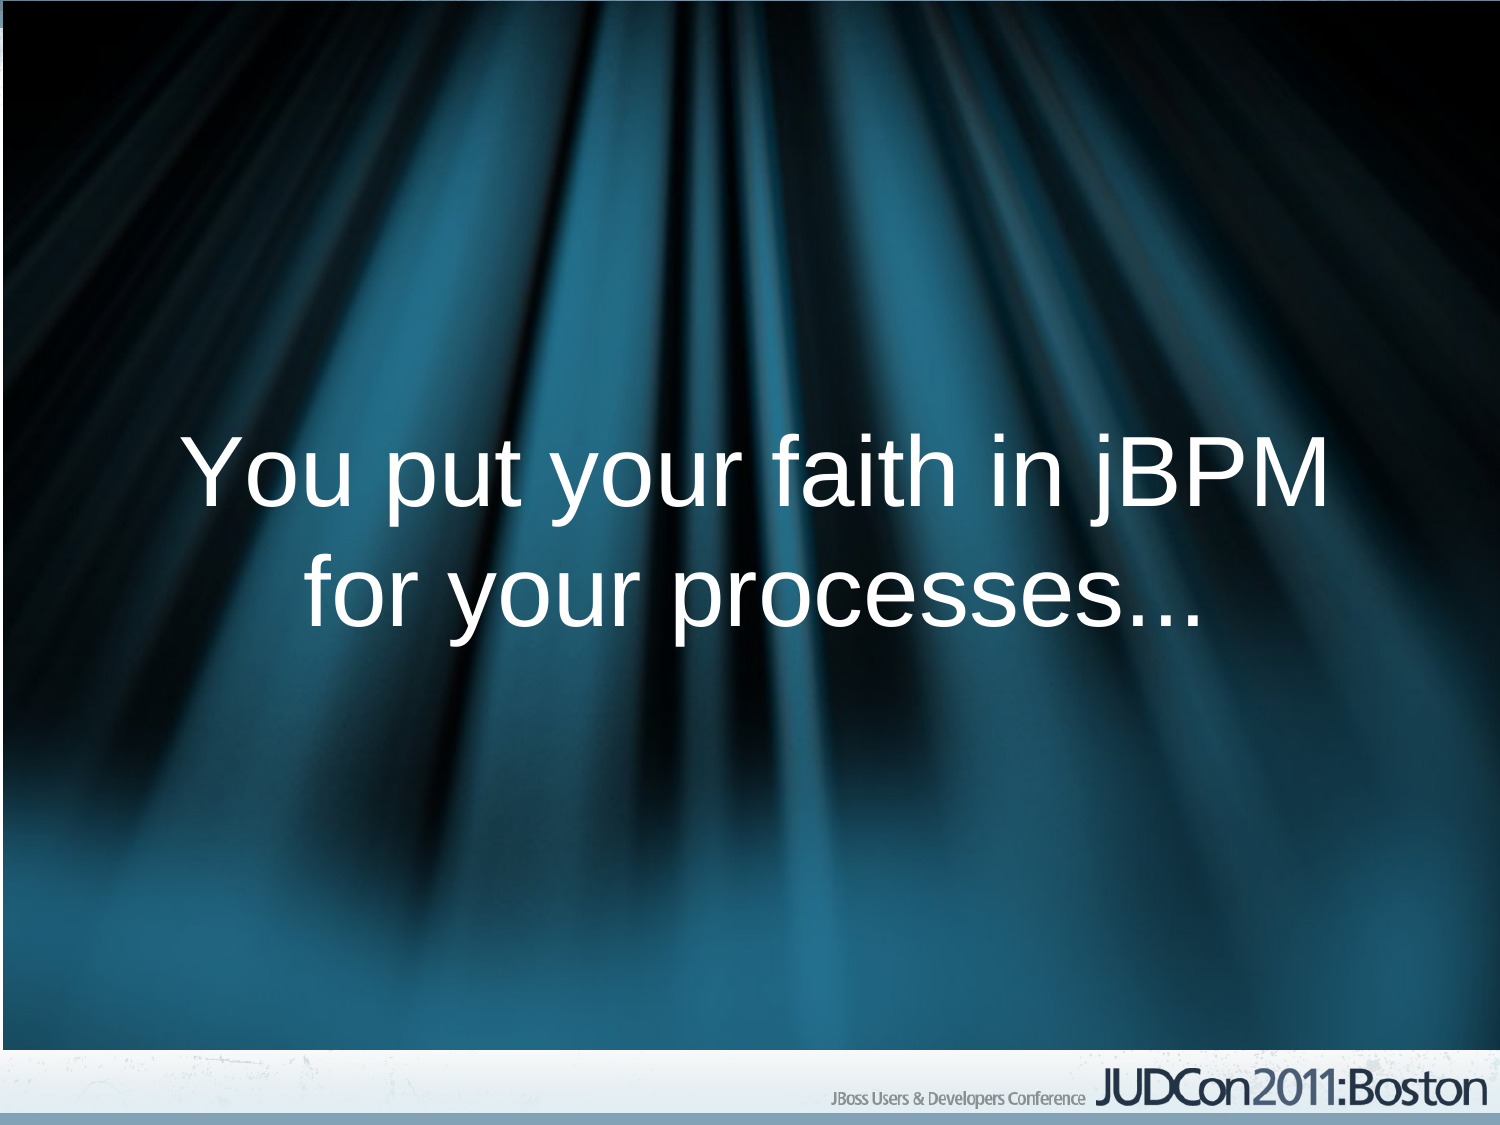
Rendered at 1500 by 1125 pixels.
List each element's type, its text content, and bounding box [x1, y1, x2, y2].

picture [0, 0, 1500, 1125]
subtitle You put your faith in jBPM for your processes... [118, 64, 1394, 989]
